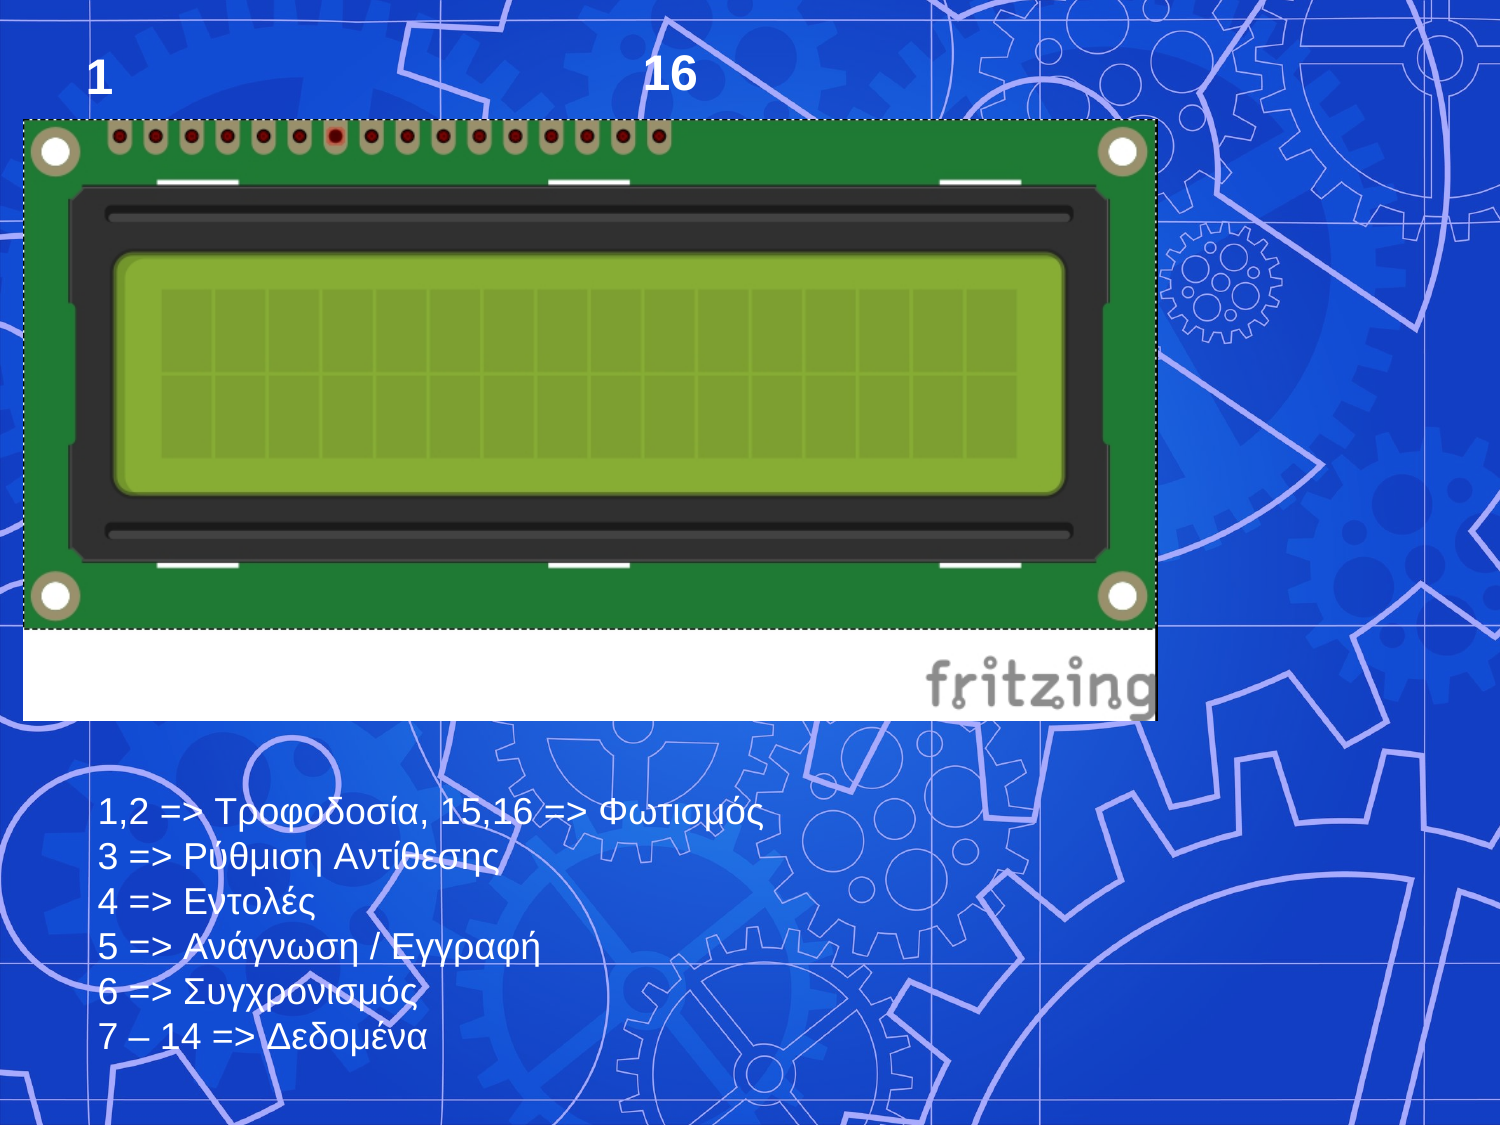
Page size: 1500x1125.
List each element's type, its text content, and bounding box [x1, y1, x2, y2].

picture [0, 0, 1500, 1125]
text_box 16 [627, 33, 713, 108]
text_box 1,2 => Τροφοδοσία, 15,16 => Φωτισμός 3 => Ρύθμιση Αντίθεσης 4 => Εντολές 5 => Ανάγνωση / Εγγραφή 6 => Συγχρονισμός 7 – 14 => Δεδομένα [82, 779, 804, 1065]
text_box 1 [70, 36, 129, 112]
